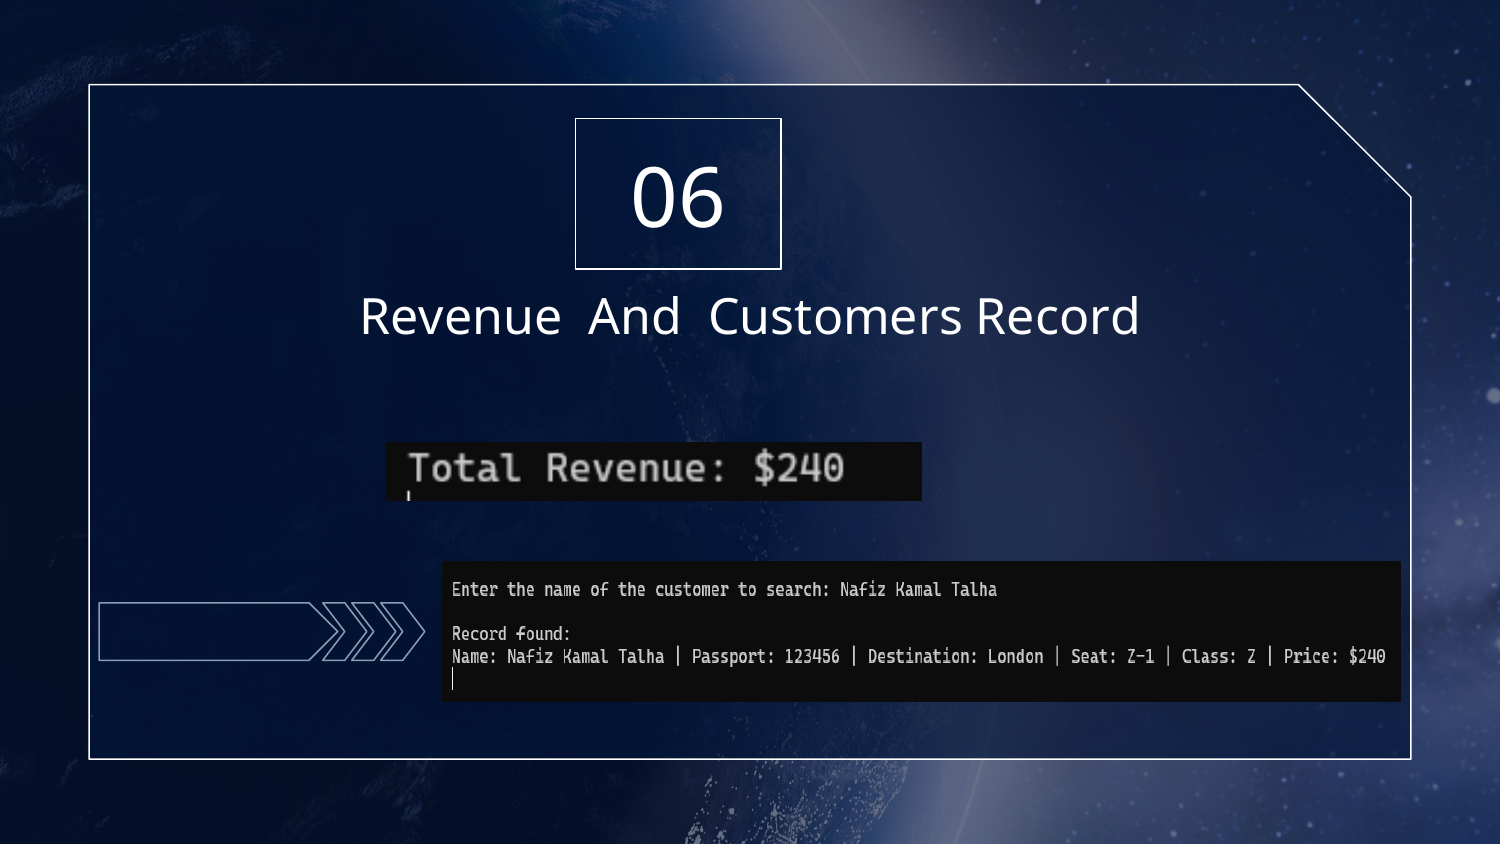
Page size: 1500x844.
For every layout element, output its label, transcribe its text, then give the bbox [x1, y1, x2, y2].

picture [385, 442, 922, 501]
title 06 [575, 118, 782, 270]
picture [442, 561, 1401, 702]
title Revenue And Customers Record [244, 269, 1257, 394]
